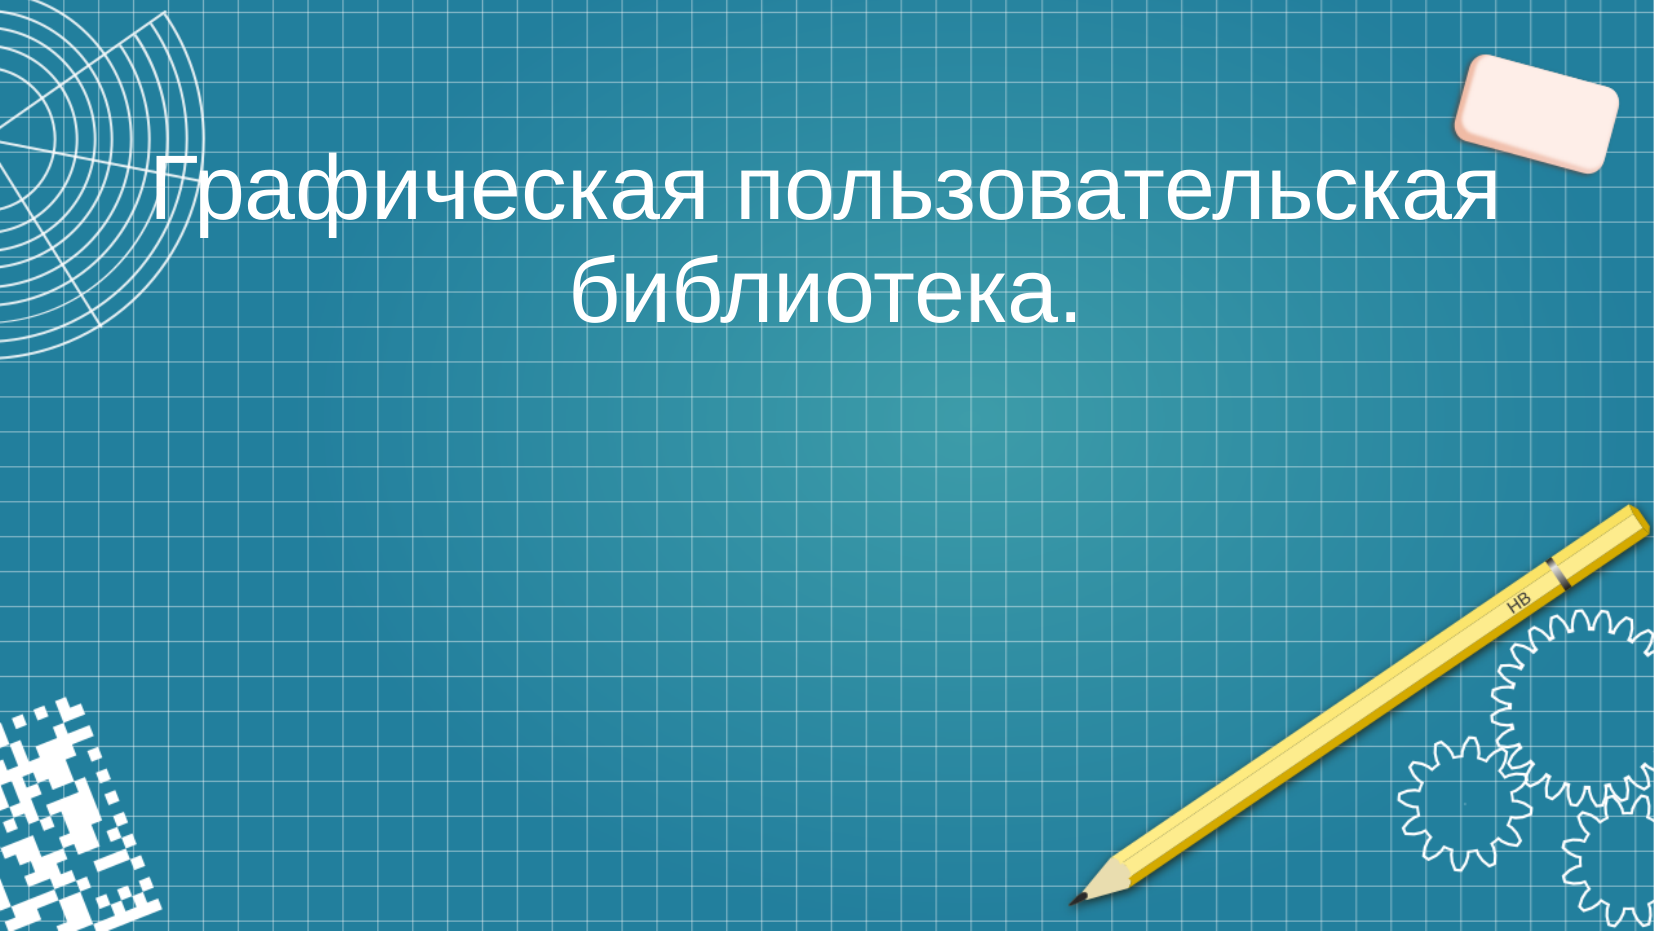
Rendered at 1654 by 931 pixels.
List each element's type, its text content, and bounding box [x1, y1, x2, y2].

picture [0, 0, 1654, 931]
title Графическая пользовательская библиотека. [82, 132, 1571, 346]
